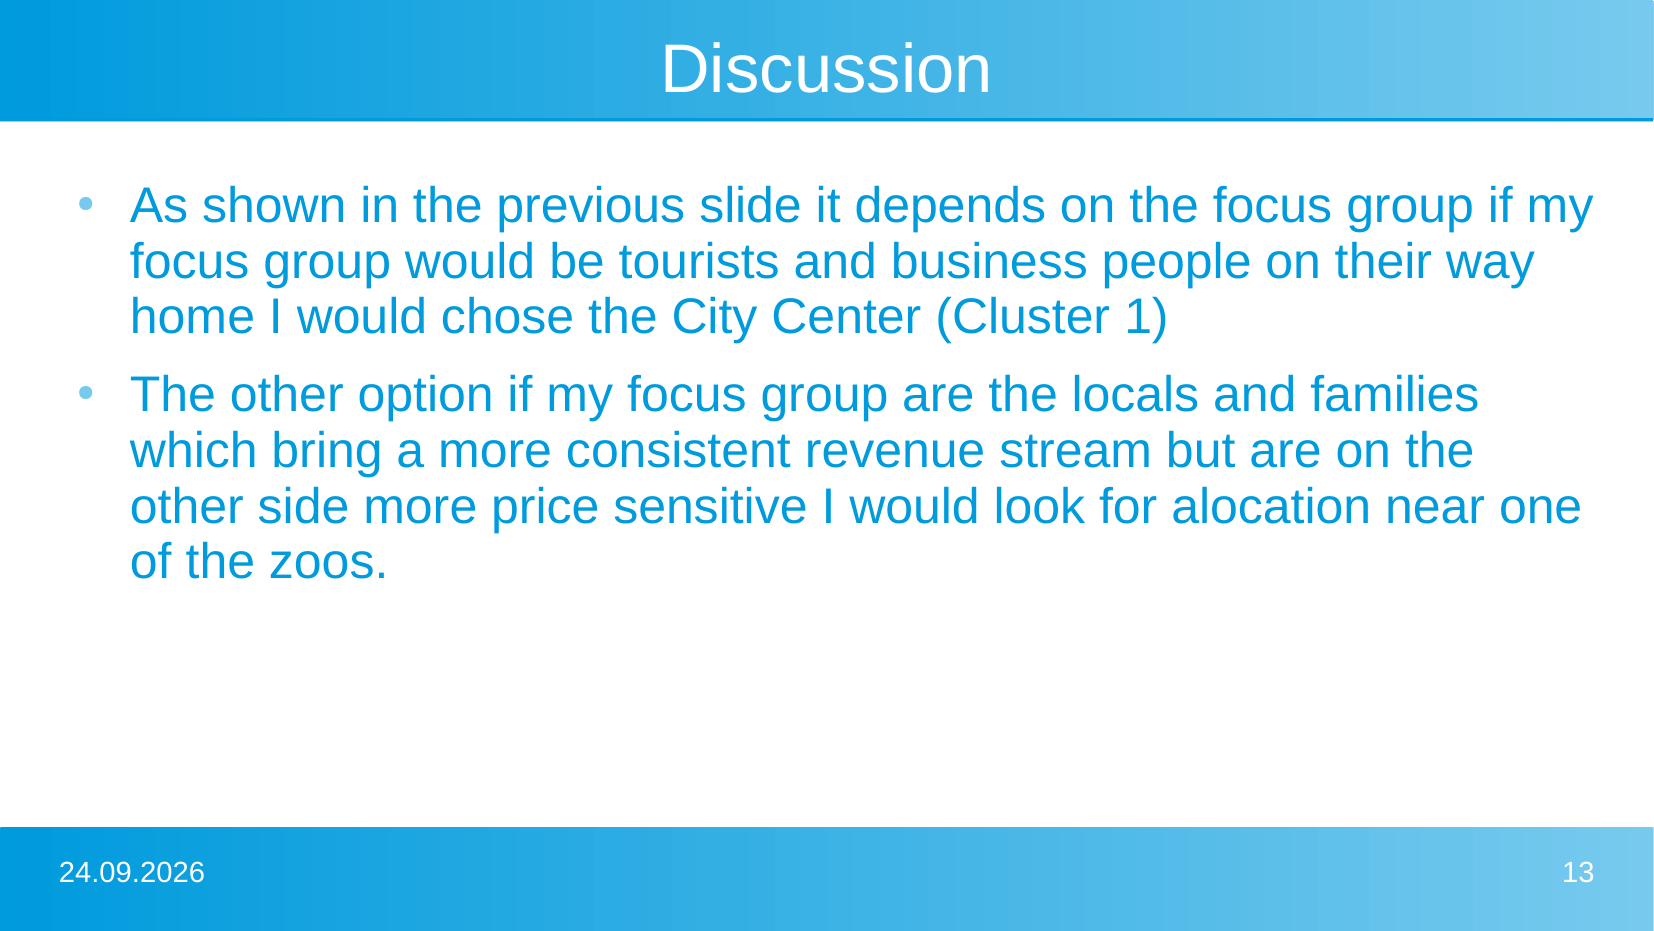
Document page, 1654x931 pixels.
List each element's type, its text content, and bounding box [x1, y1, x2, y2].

title Discussion [59, 29, 1595, 108]
list As shown in the previous slide it depends on the focus group if my focus group would be tourists and business people on their way home I would chose the City Center (Cluster 1) The other option if my focus group are the locals and families which bring a more consistent revenue stream but are on the other side more price sensitive I would look for alocation near one of the zoos. [59, 177, 1595, 768]
